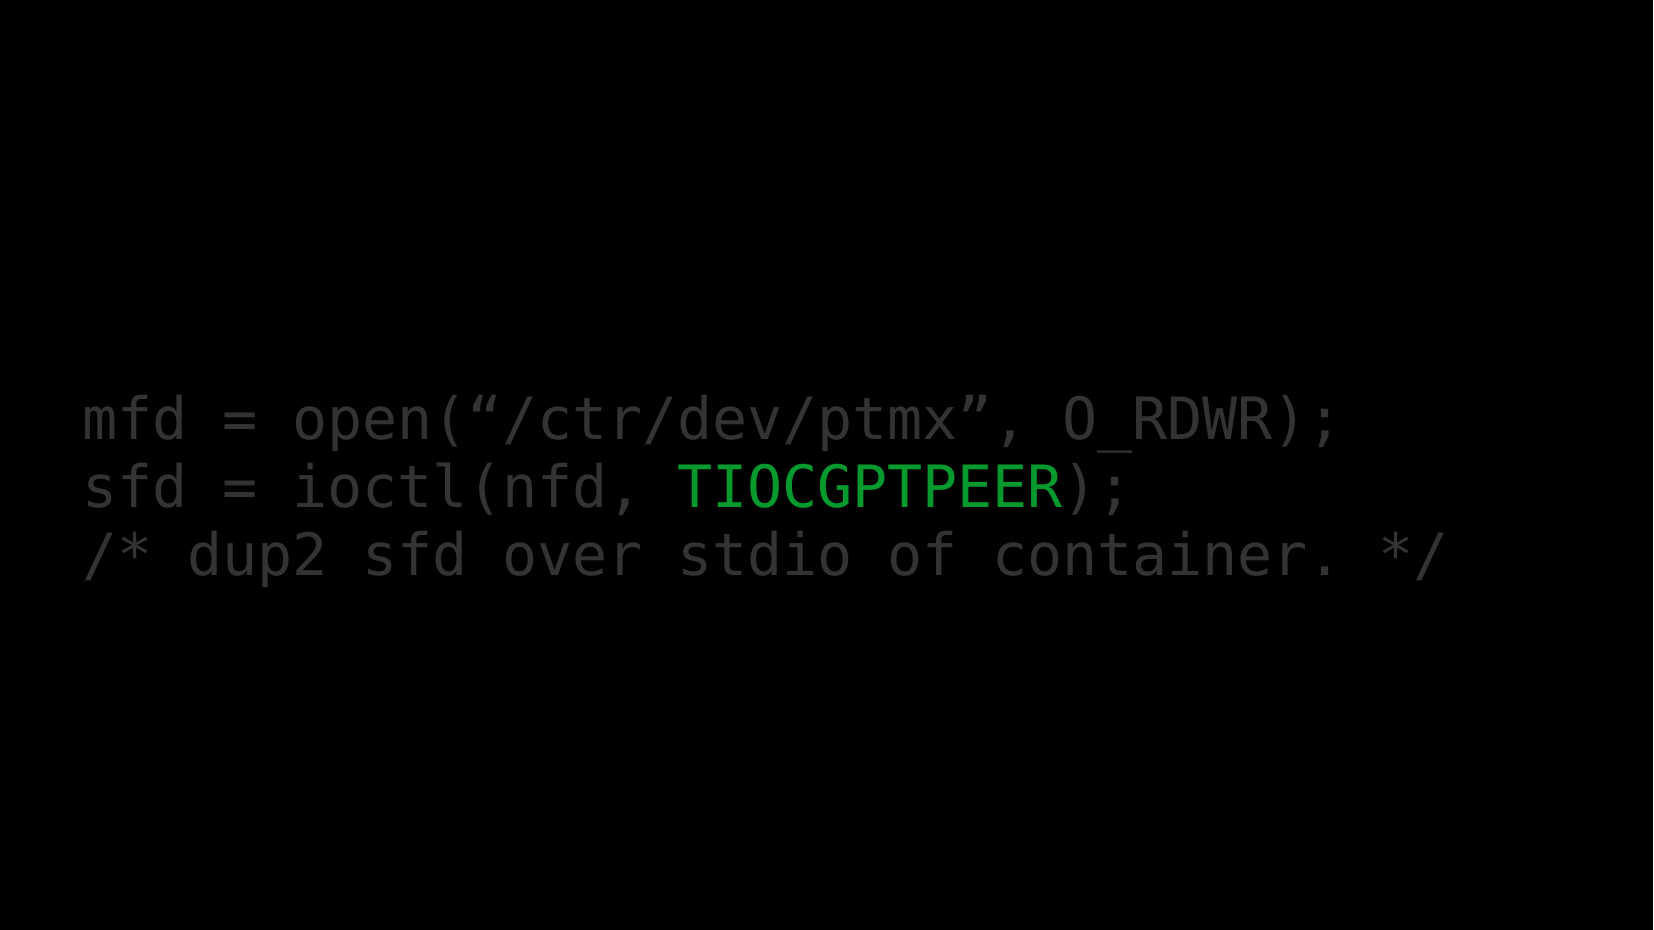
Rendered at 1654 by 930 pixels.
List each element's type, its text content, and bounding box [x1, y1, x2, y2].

text_box mfd = open(“/ctr/dev/ptmx”, O_RDWR); sfd = ioctl(nfd, TIOCGPTPEER); /* dup2 sfd over stdio of container. */ [82, 217, 1571, 757]
